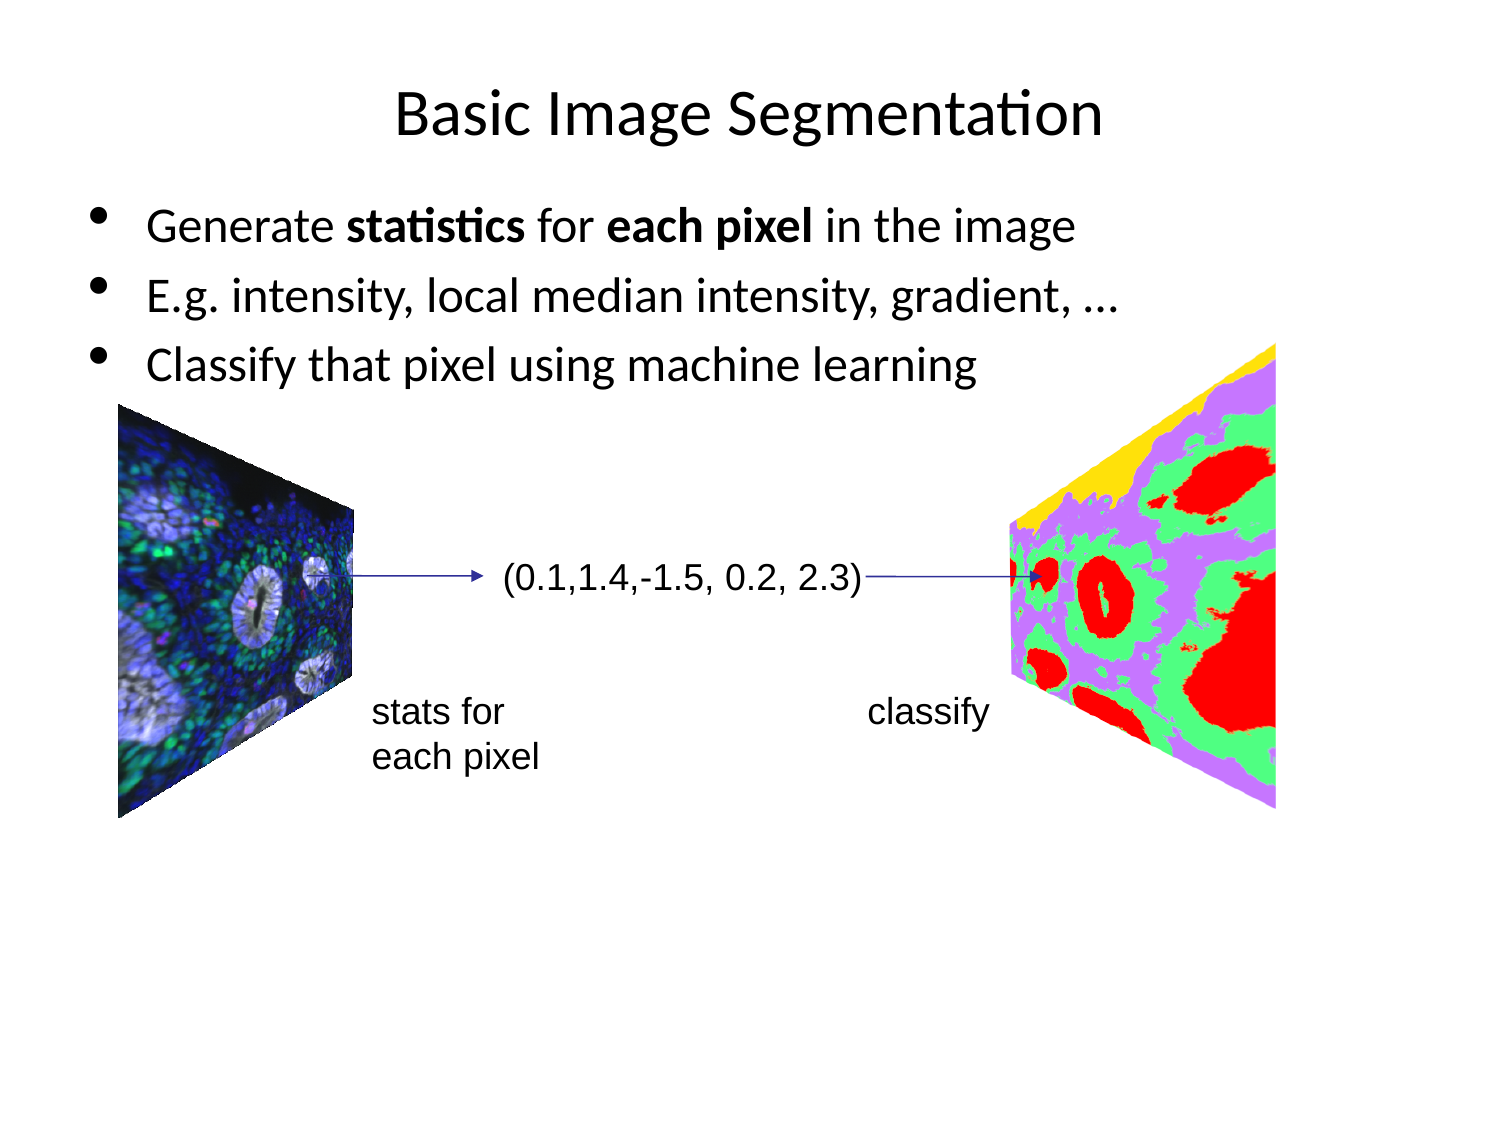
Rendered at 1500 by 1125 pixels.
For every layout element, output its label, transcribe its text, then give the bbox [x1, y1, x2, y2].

text_box stats for each pixel [356, 679, 555, 830]
text_box (0.1,1.4,-1.5, 0.2, 2.3) [487, 545, 954, 606]
picture [809, 462, 1276, 809]
text_box Basic Image Segmentation [75, 45, 1425, 172]
picture [118, 462, 532, 818]
text_box Generate statistics for each pixel in the image E.g. intensity, local median intensity, gradient, … Classify that pixel using machine learning [75, 184, 1464, 462]
text_box classify [852, 679, 1056, 785]
